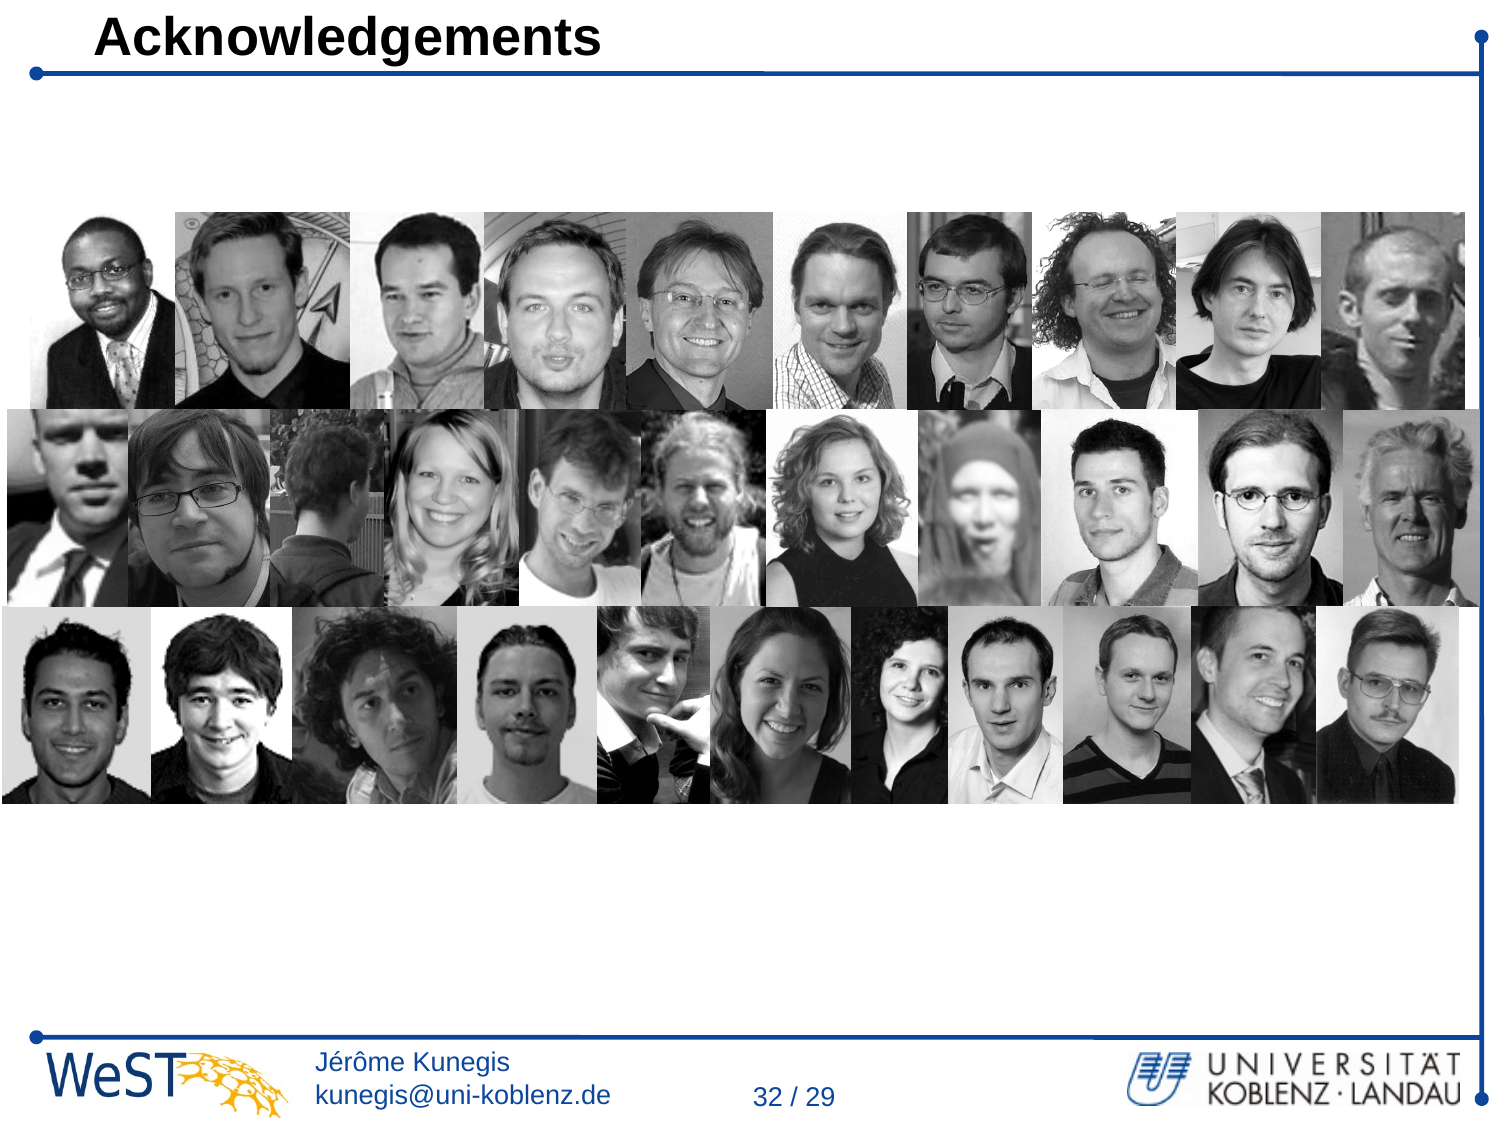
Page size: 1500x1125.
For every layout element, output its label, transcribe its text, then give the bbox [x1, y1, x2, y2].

picture [2, 212, 1480, 804]
picture [41, 1046, 302, 1118]
text_box Acknowledgements [78, 0, 1463, 74]
picture [1127, 1052, 1460, 1106]
